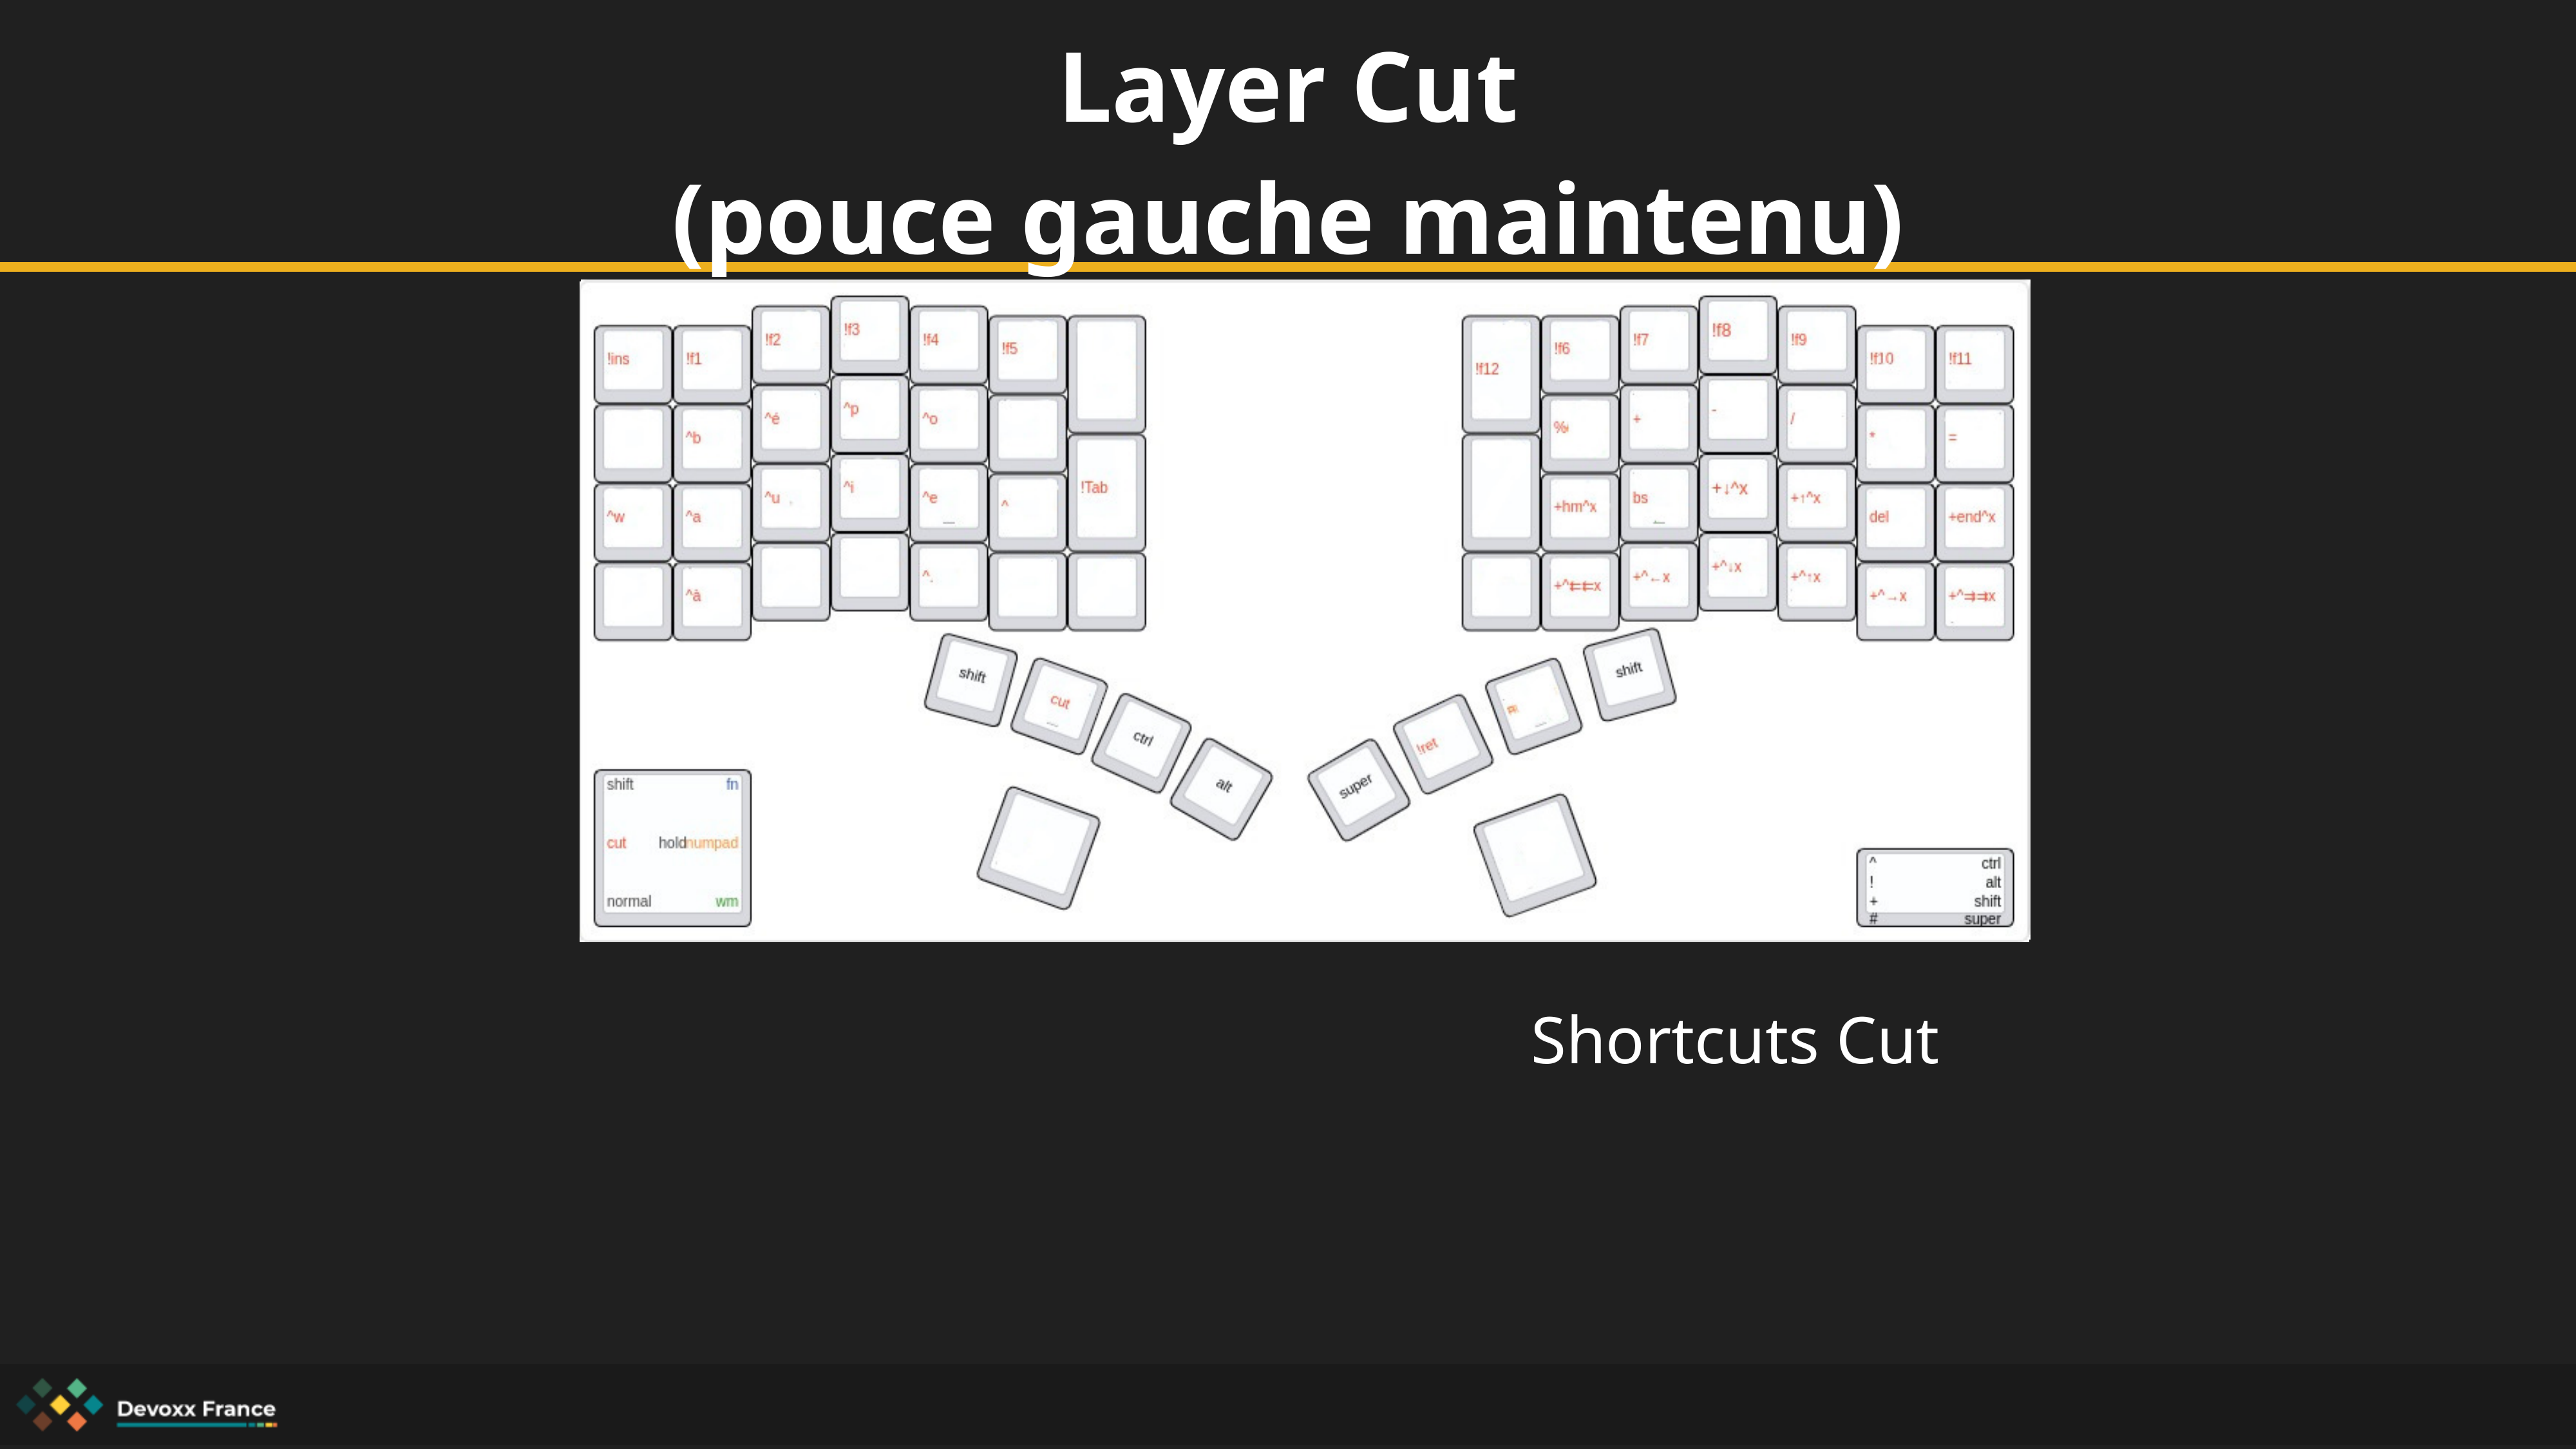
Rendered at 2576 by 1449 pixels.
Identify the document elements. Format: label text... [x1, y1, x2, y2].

picture [0, 1364, 2576, 1445]
text_box Shortcuts Cut [555, 990, 2078, 1404]
text_box Layer Cut (pouce gauche maintenu) [0, 14, 2576, 287]
picture [580, 279, 2031, 942]
